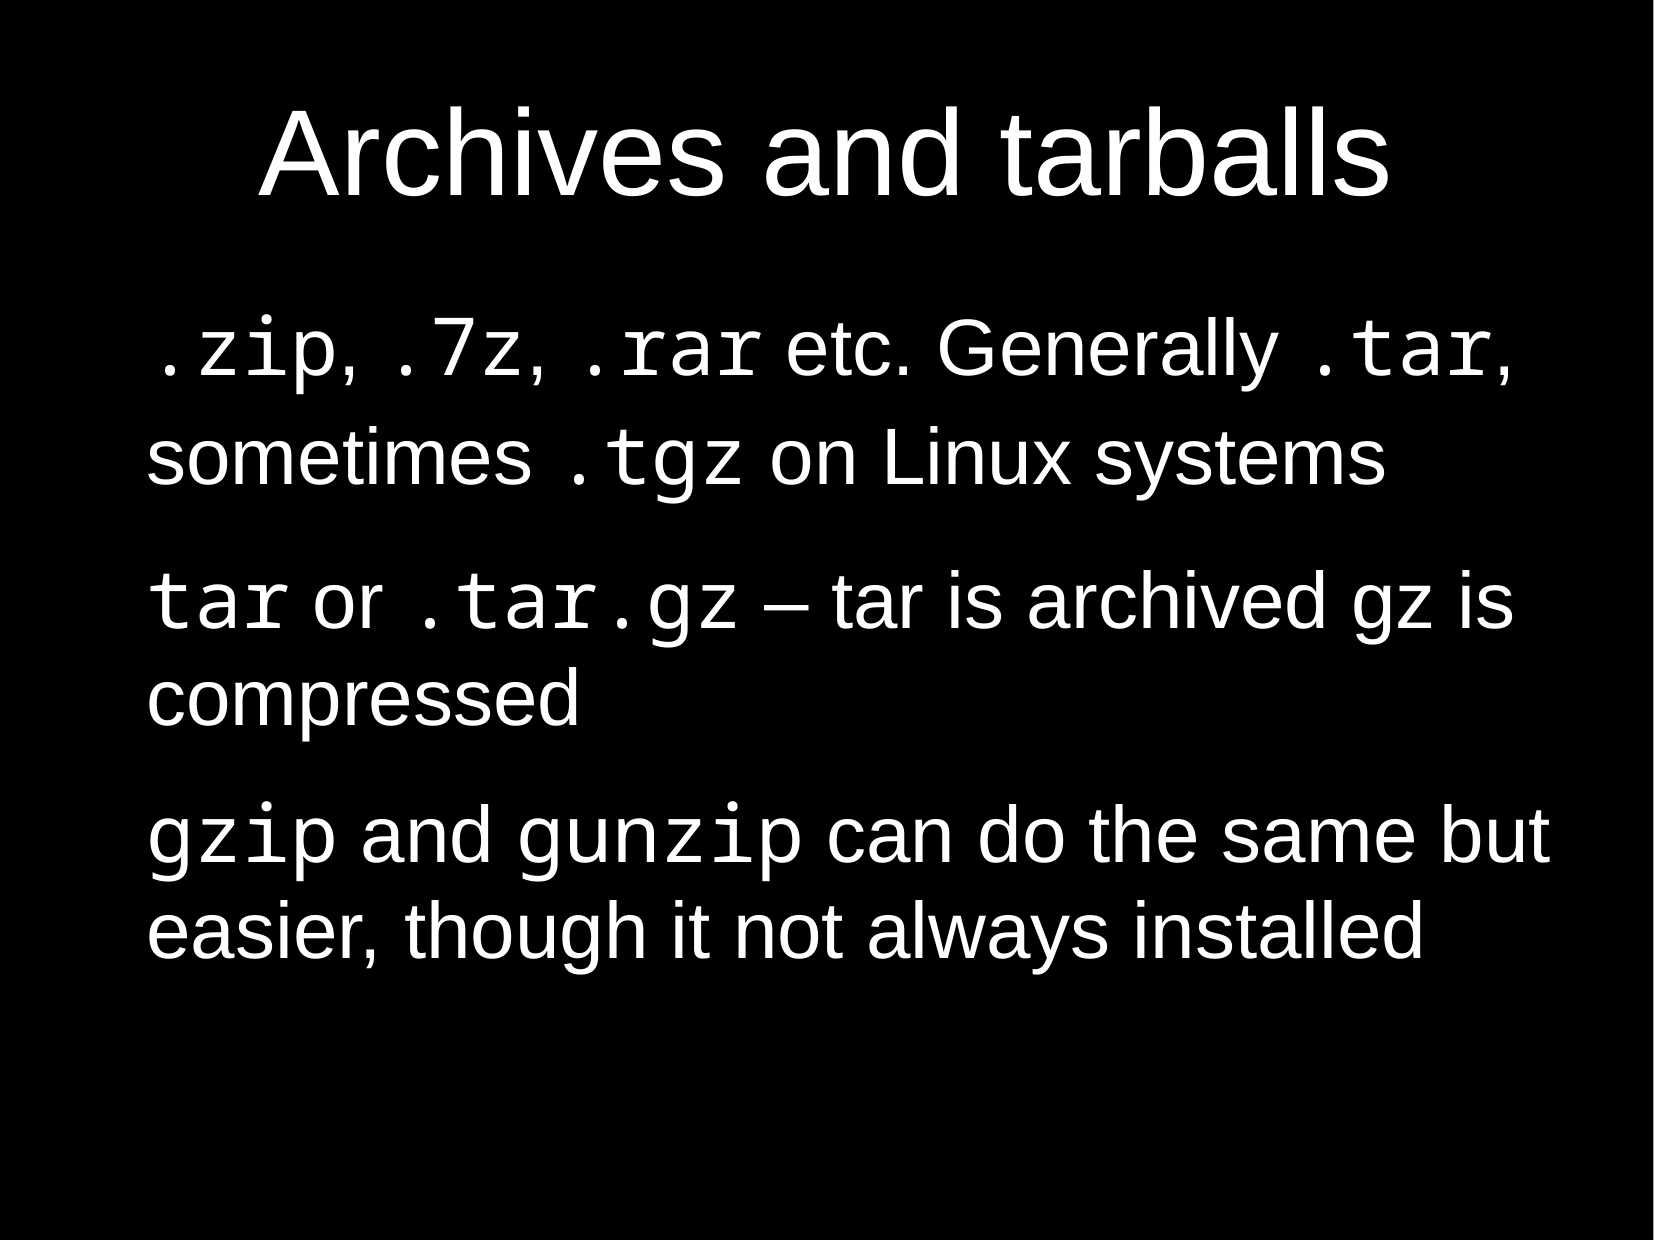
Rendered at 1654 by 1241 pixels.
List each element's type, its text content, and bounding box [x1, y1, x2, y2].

title Archives and tarballs [82, 49, 1571, 257]
list .zip, .7z, .rar etc. Generally .tar, sometimes .tgz on Linux systems tar or .tar.gz – tar is archived gz is compressed gzip and gunzip can do the same but easier, though it not always installed [82, 290, 1571, 1010]
